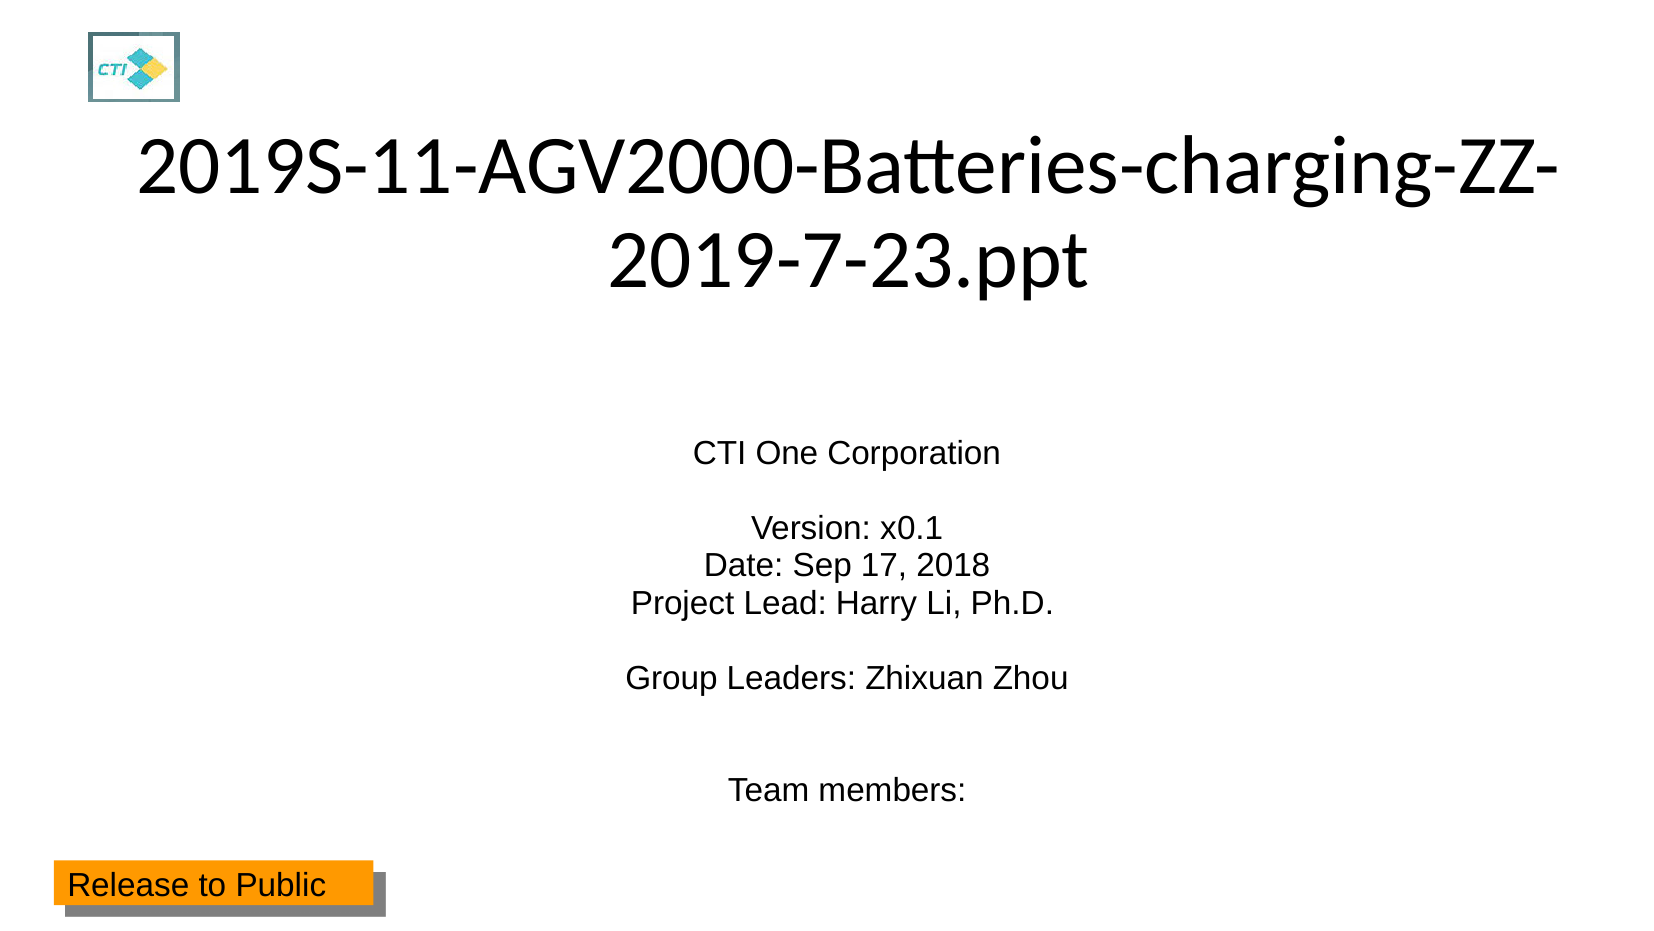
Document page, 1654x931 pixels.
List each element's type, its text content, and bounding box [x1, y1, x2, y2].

title 2019S-11-AGV2000-Batteries-charging-ZZ-2019-7-23.ppt [104, 132, 1593, 293]
picture [88, 32, 180, 102]
text_box CTI One Corporation Version: x0.1 Date: Sep 17, 2018 Project Lead: Harry Li, Ph.D. Group Leaders: Zhixuan Zhou Team members: [314, 427, 1380, 822]
text_box Release to Public [53, 860, 374, 906]
